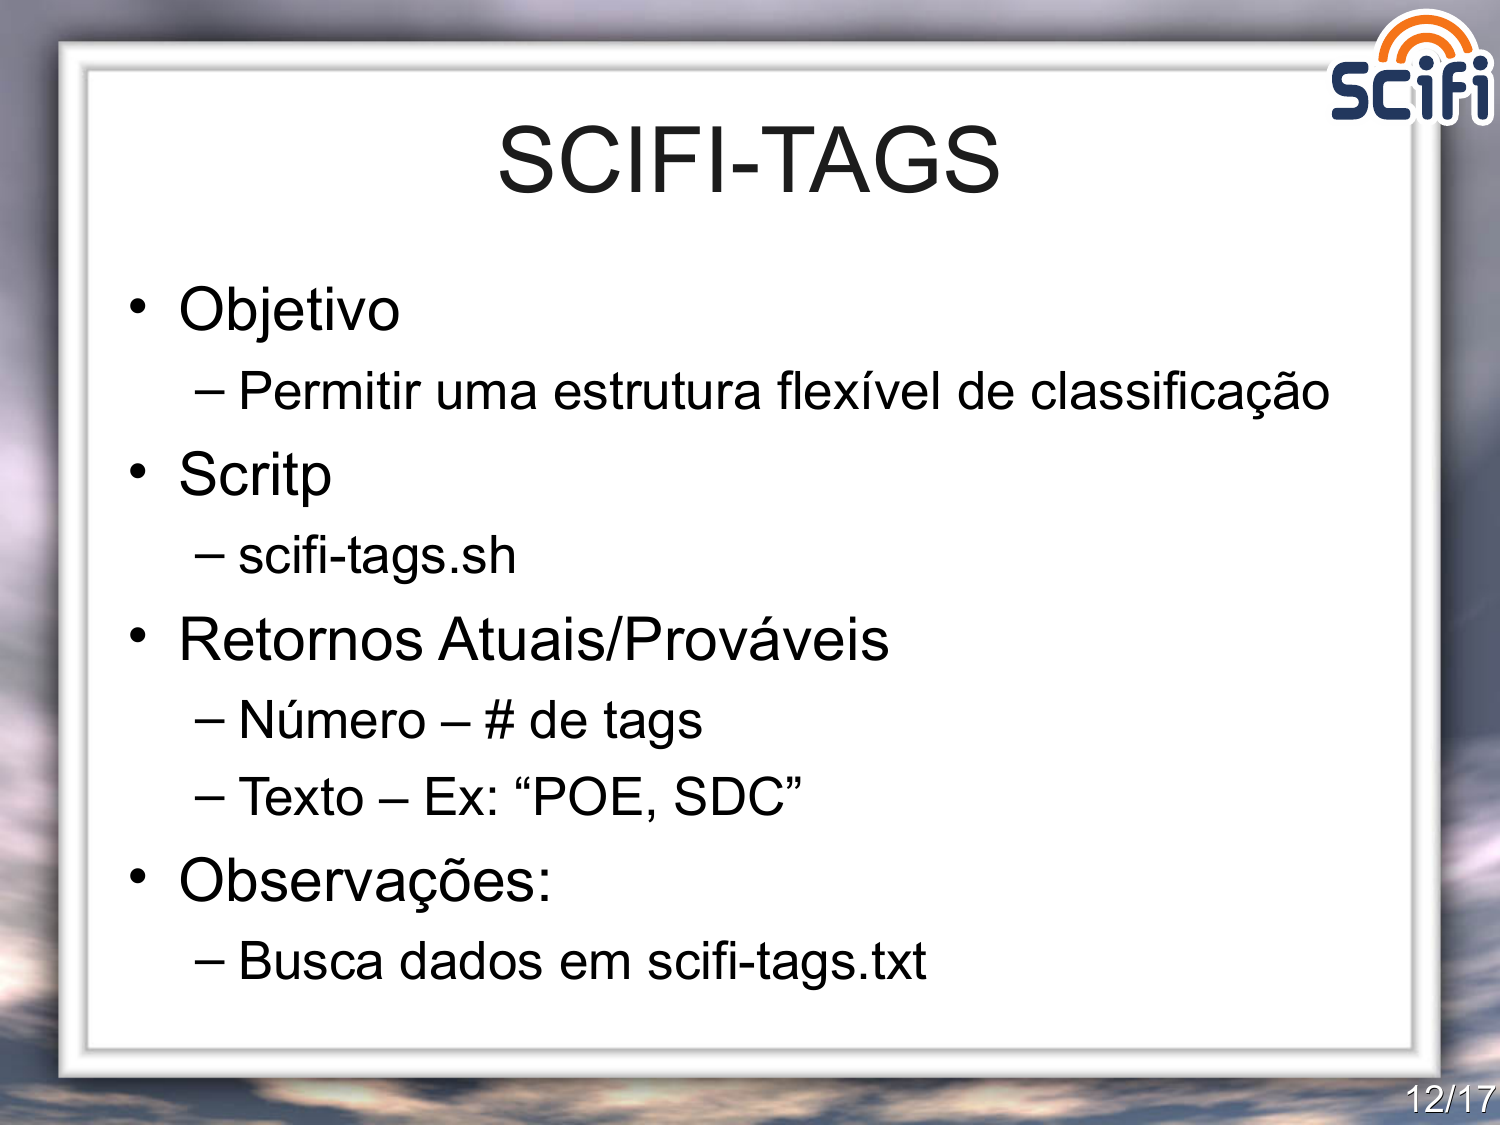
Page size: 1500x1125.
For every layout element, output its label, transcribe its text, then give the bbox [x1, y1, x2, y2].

title SCIFI-TAGS [75, 62, 1426, 250]
picture [0, 0, 1500, 1125]
list Objetivo Permitir uma estrutura flexível de classificação Scritp scifi-tags.sh Retornos Atuais/Prováveis Número – # de tags Texto – Ex: “POE, SDC” Observações: Busca dados em scifi-tags.txt [112, 262, 1401, 1005]
